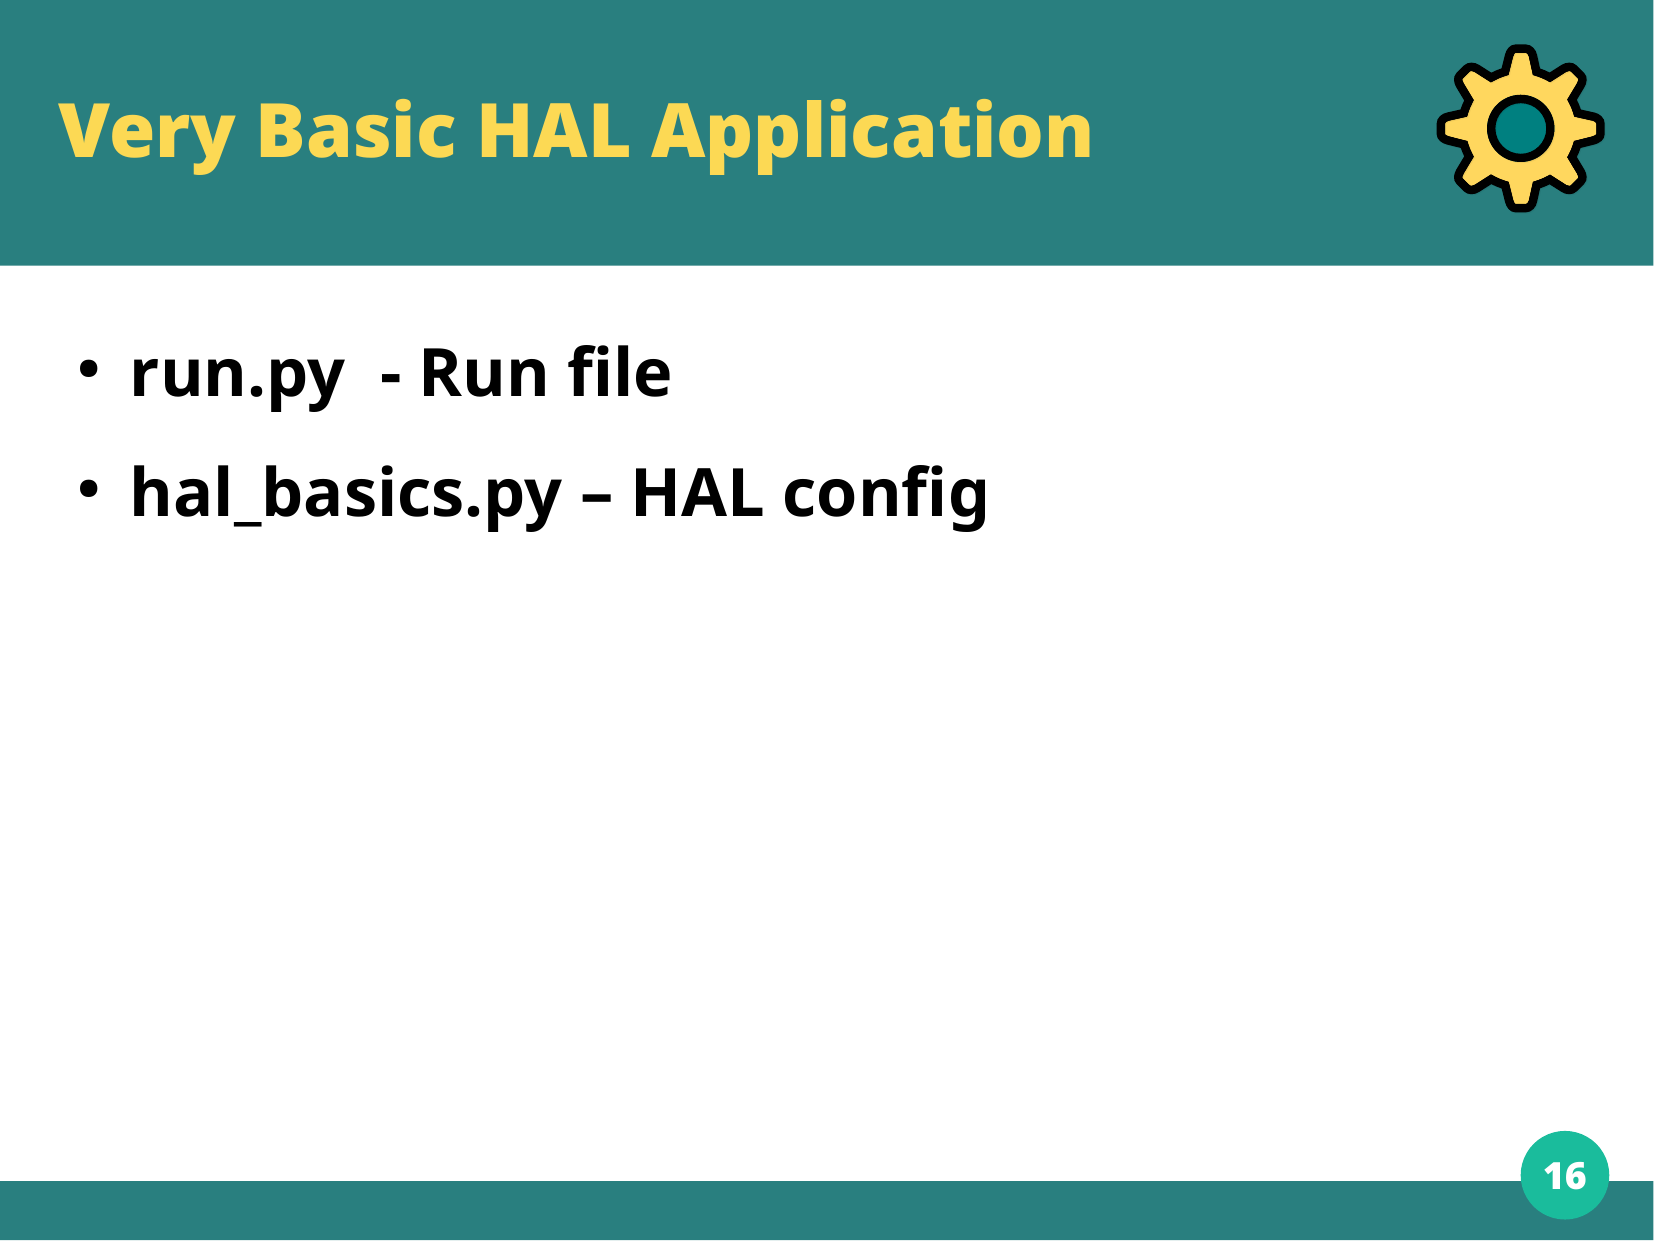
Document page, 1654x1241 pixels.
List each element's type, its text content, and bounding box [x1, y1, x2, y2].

list run.py - Run file hal_basics.py – HAL config [59, 324, 1595, 1152]
title Very Basic HAL Application [59, 49, 1595, 207]
